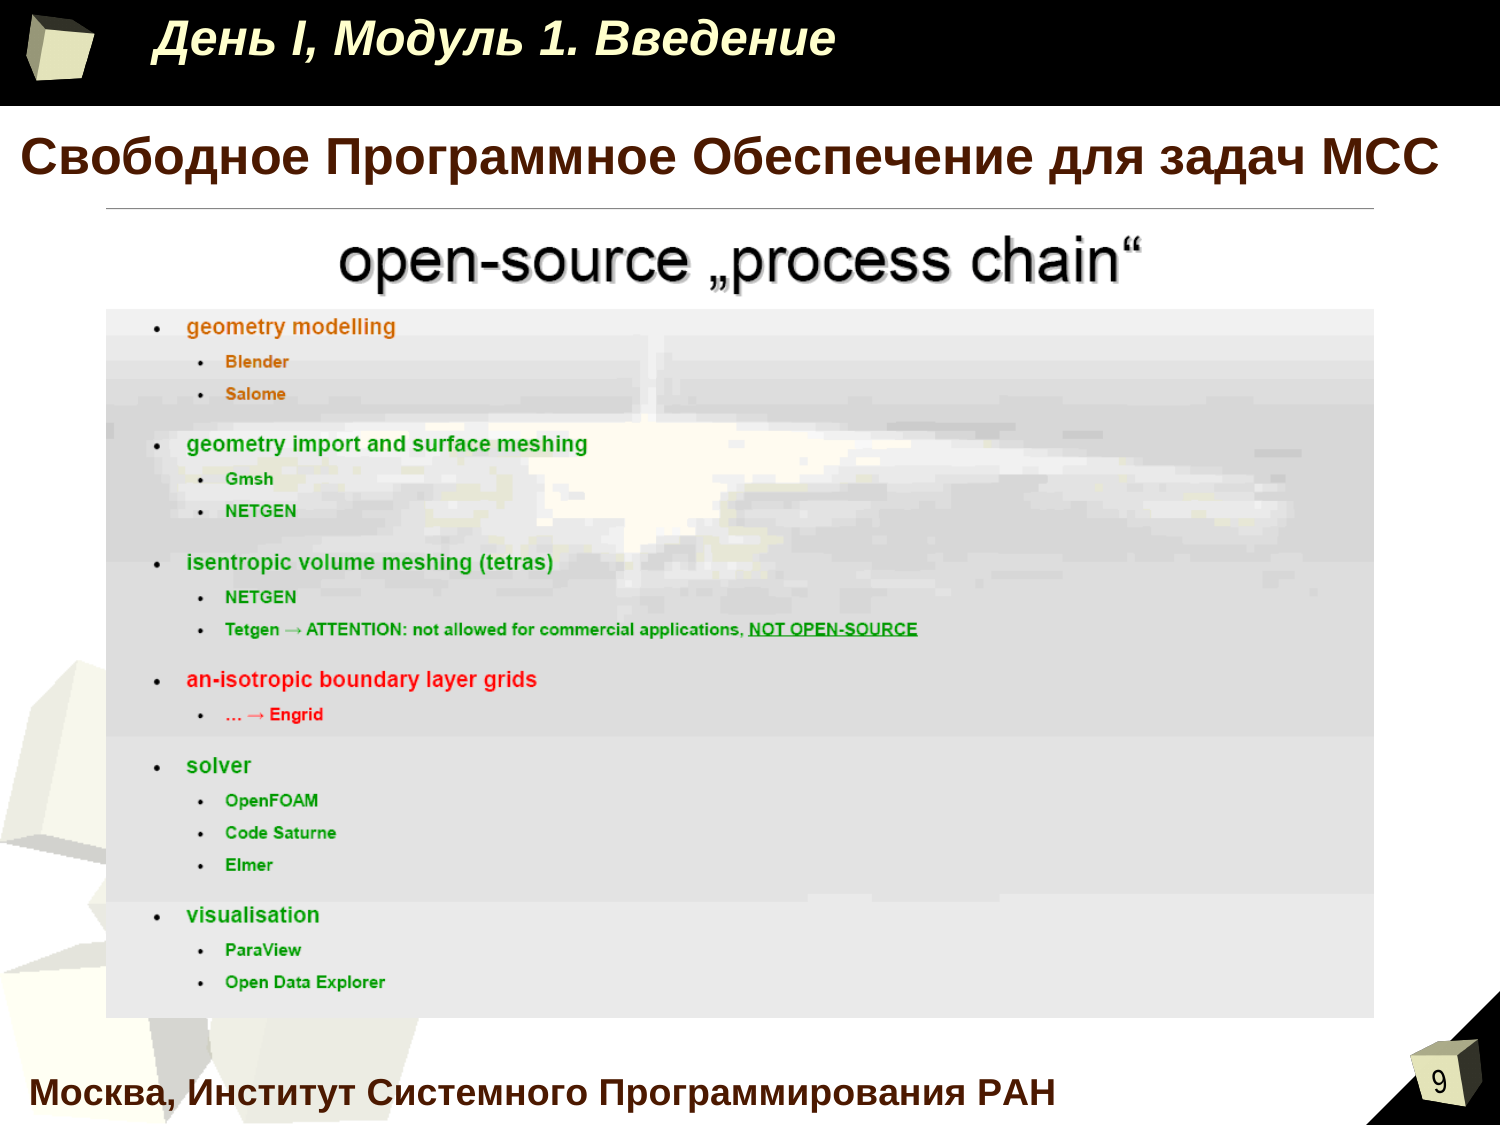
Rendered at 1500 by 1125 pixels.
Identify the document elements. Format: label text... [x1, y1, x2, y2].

picture [0, 208, 1374, 1125]
picture [423, 1088, 433, 1102]
text_box Свободное Программное Обеспечение для задач МСС [5, 115, 1500, 196]
